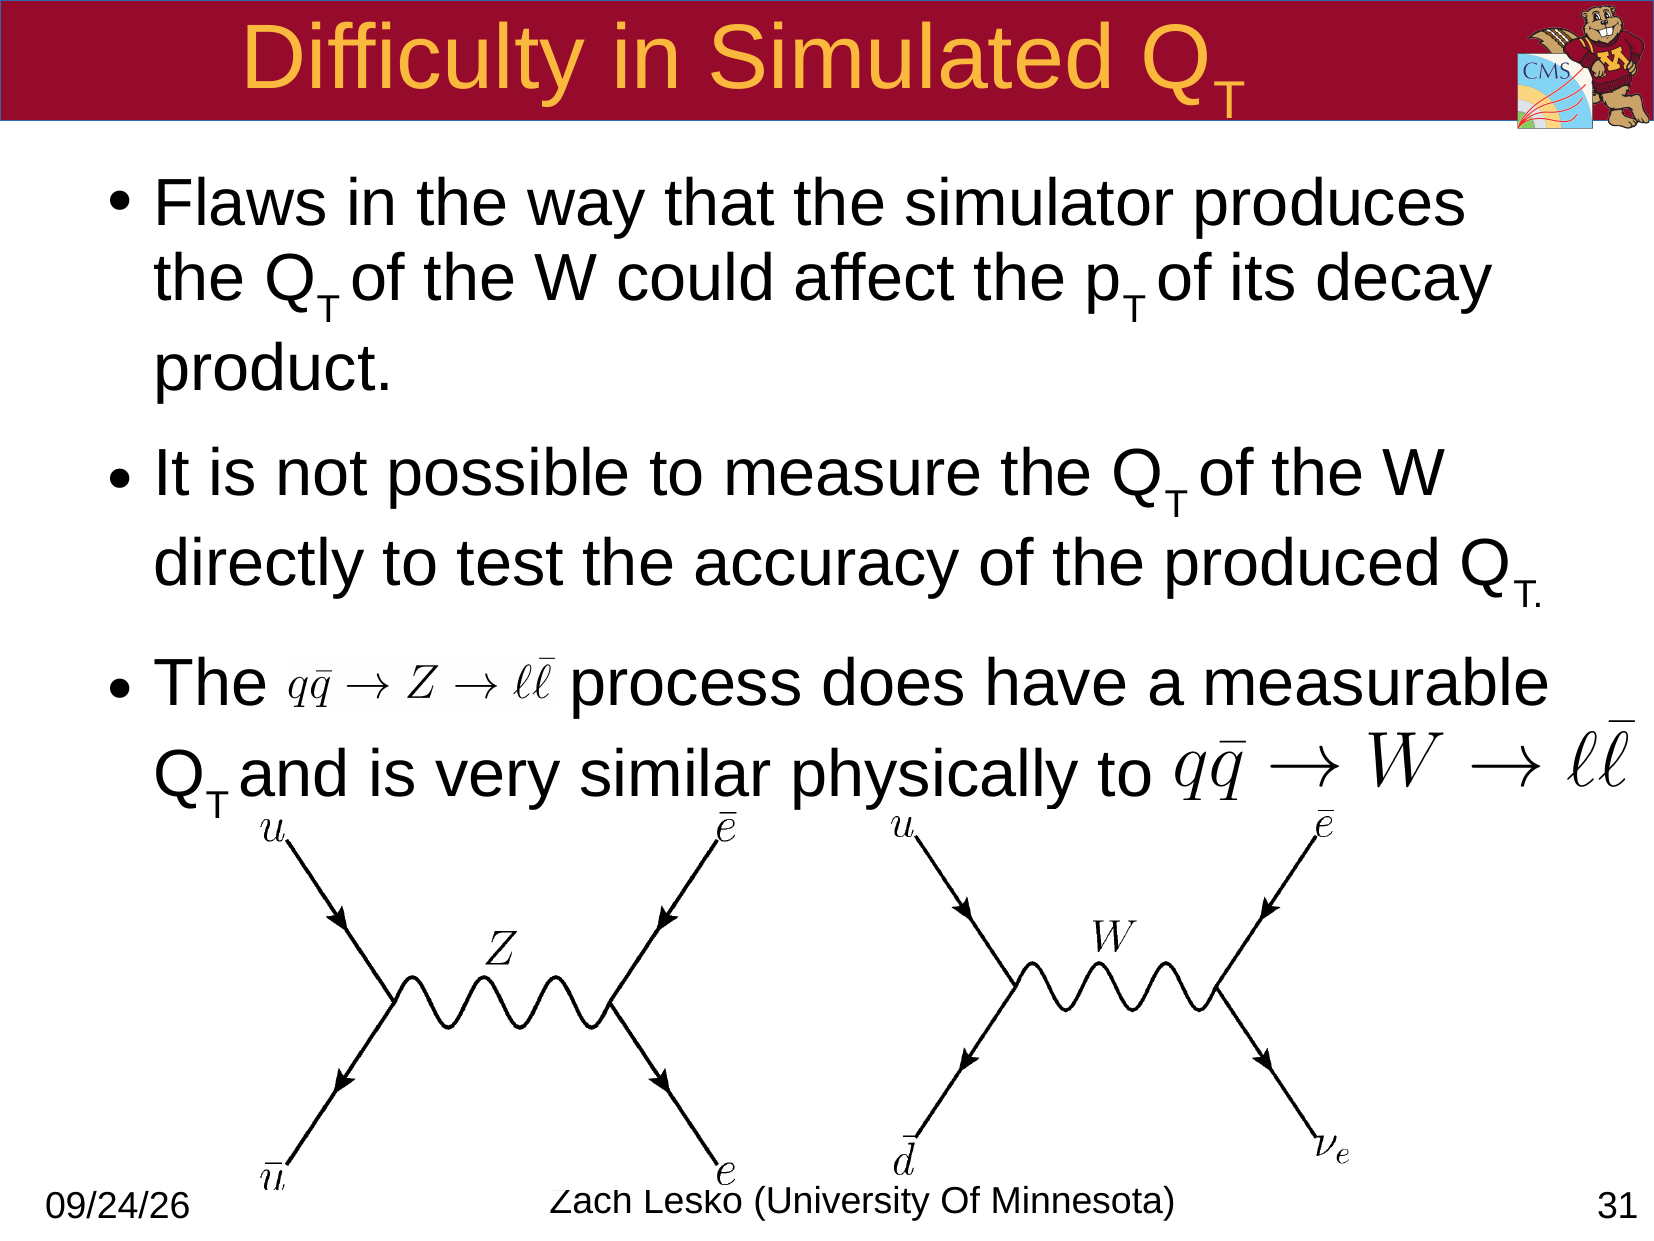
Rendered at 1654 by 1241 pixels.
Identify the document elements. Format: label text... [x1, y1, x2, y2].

list Flaws in the way that the simulator produces the QT of the W could affect the pT of its decay product. It is not possible to measure the QT of the W directly to test the accuracy of the produced QT. The process does have a measurable QT and is very similar physically to [82, 165, 1571, 885]
title Difficulty in Simulated QT [0, 5, 1516, 130]
picture [1173, 719, 1636, 800]
picture [886, 809, 1354, 1181]
picture [288, 657, 556, 708]
picture [1515, 0, 1652, 135]
picture [255, 810, 743, 1190]
